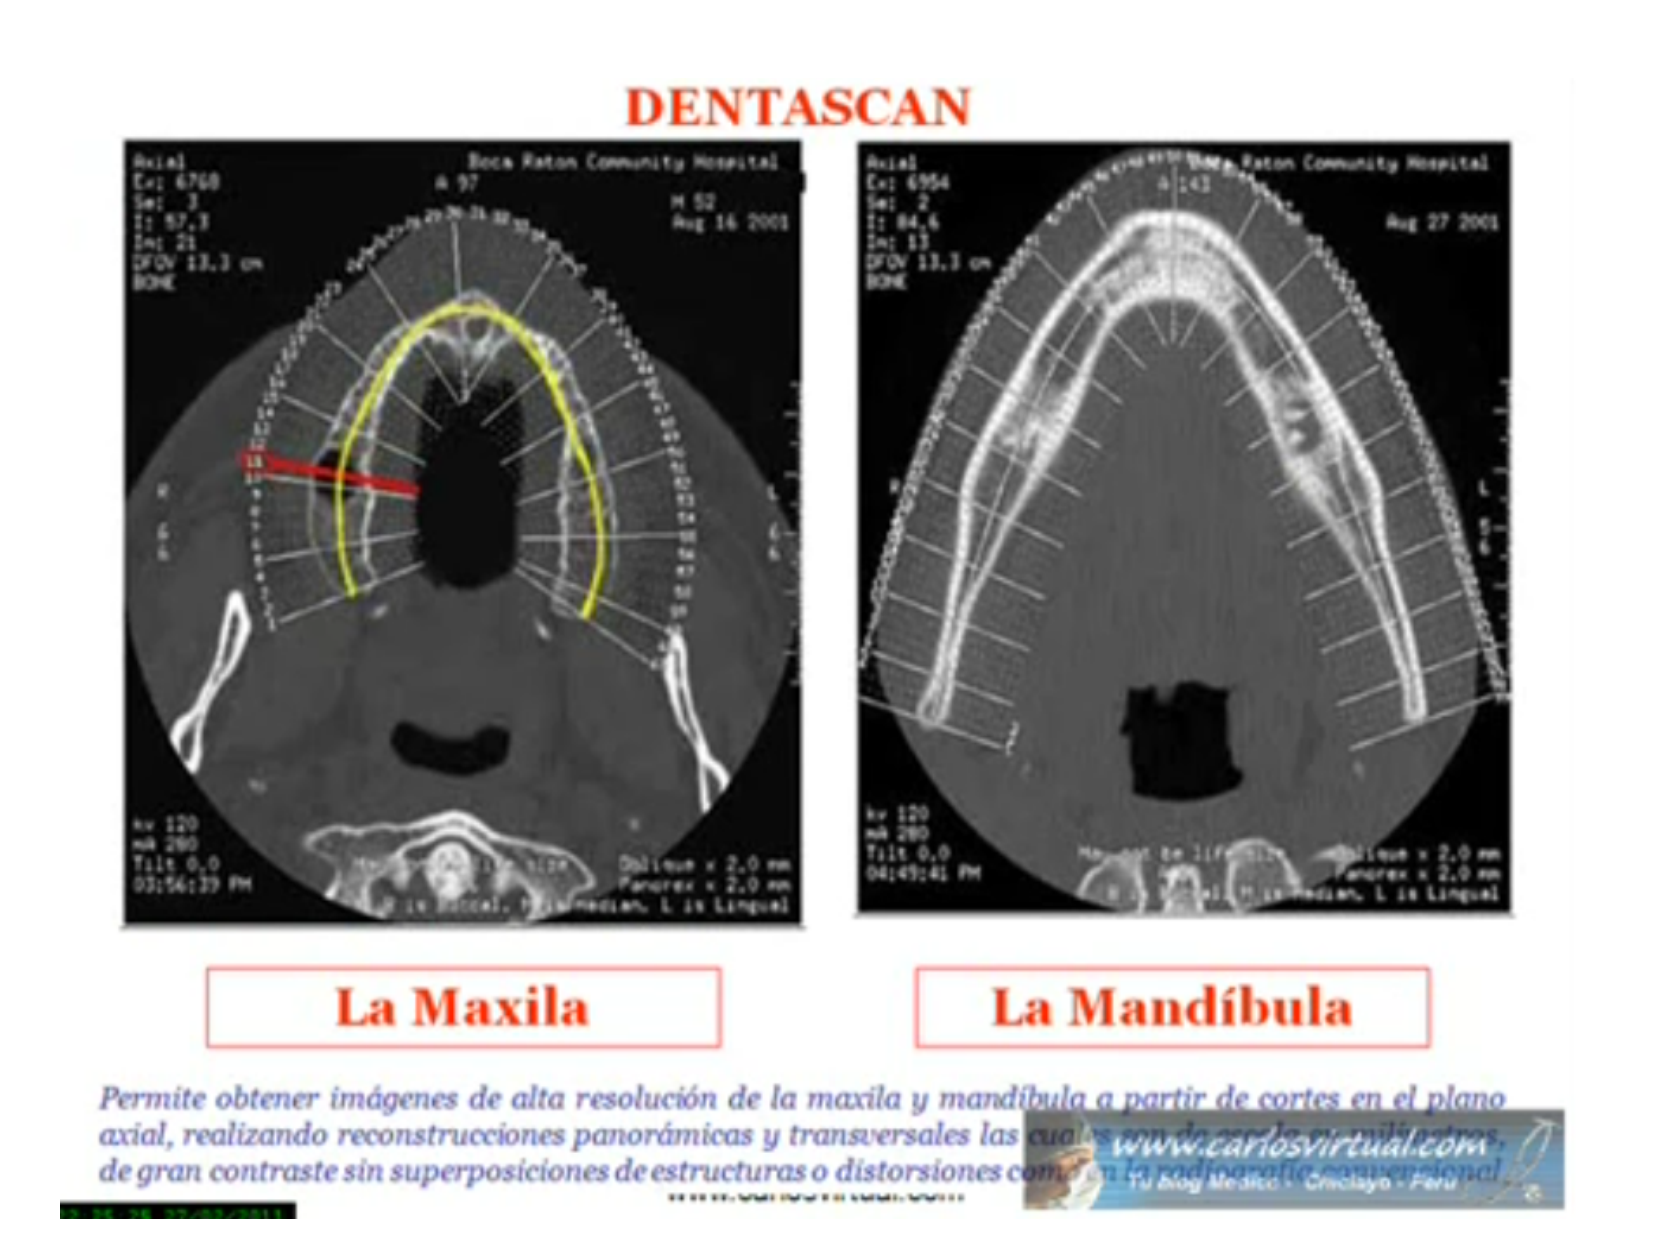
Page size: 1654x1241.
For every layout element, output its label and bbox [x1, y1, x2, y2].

picture [60, 78, 1576, 1219]
